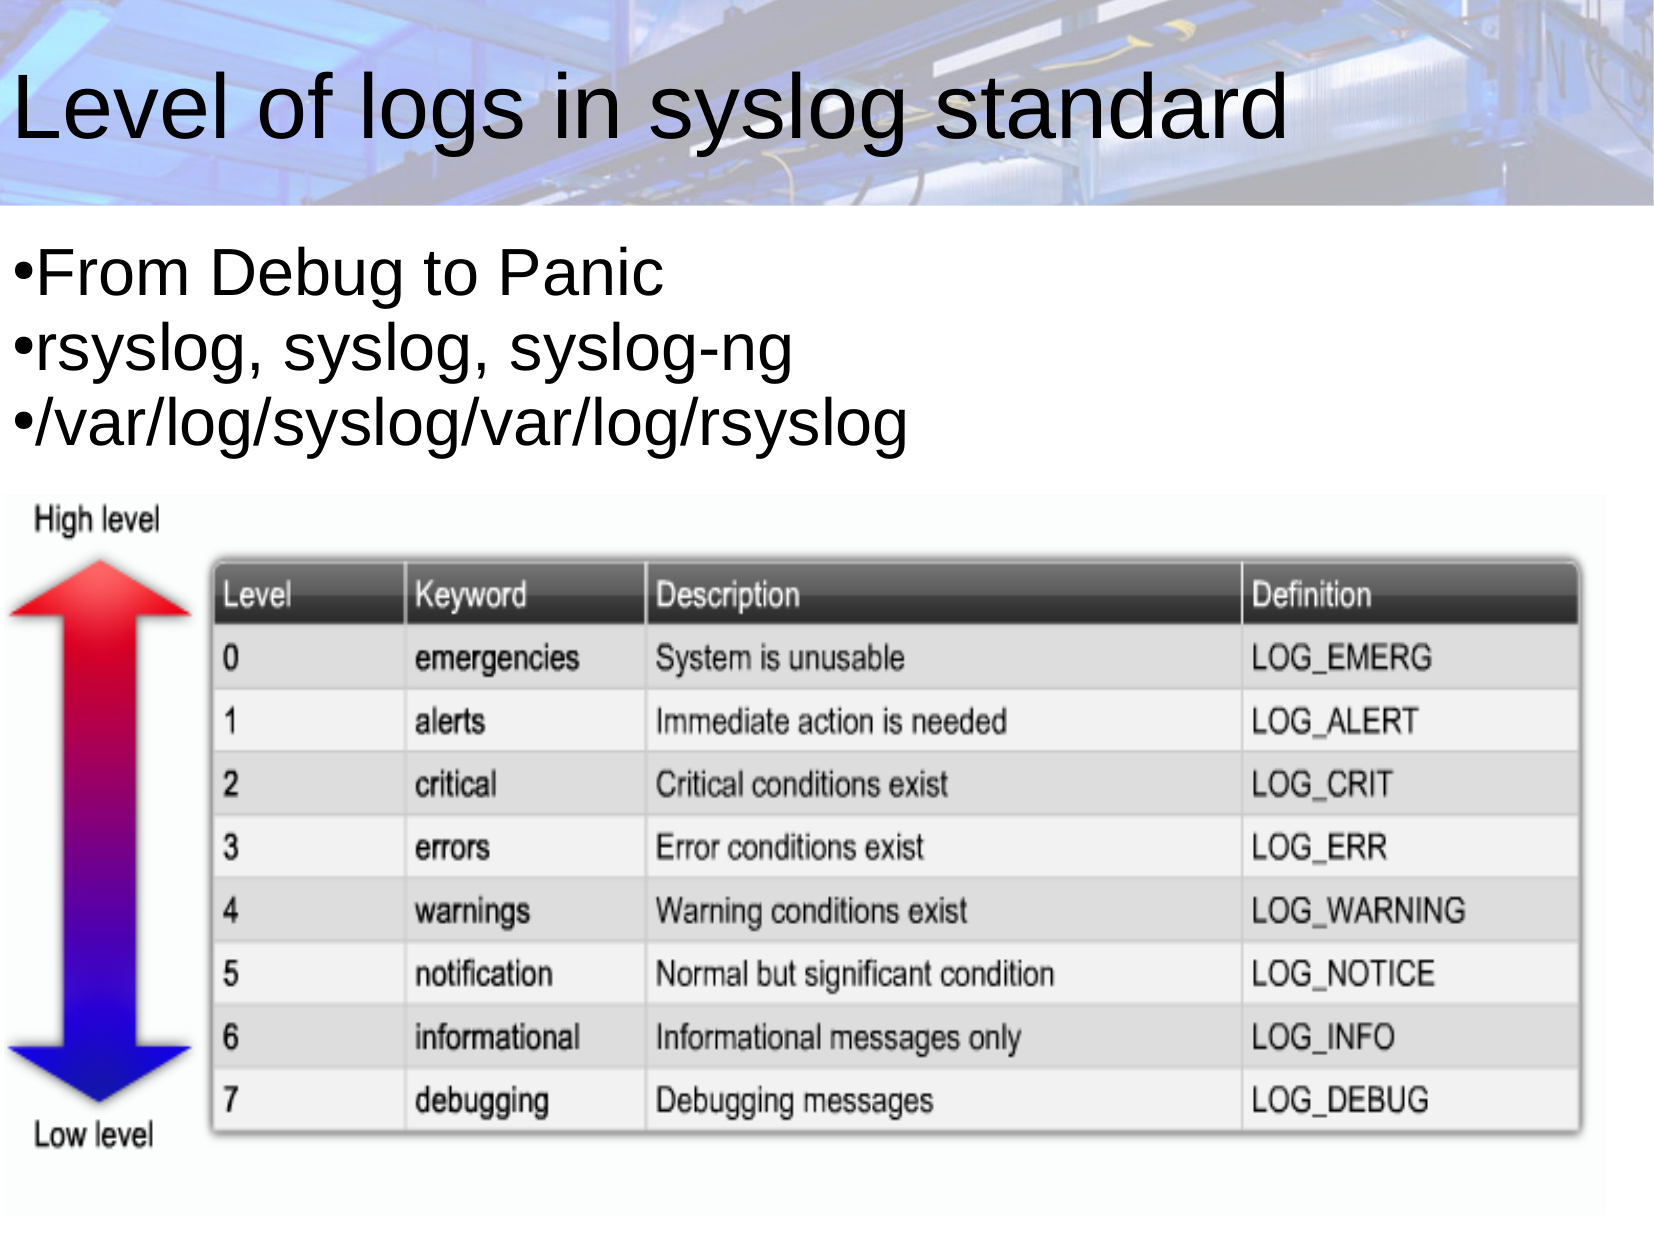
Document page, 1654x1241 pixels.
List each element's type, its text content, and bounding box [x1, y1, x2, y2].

picture [0, 0, 1654, 1241]
title Level of logs in syslog standard [11, 2, 1501, 211]
subtitle From Debug to Panic rsyslog, syslog, syslog-ng /var/log/syslog /var/log/rsyslog [11, 215, 1467, 481]
